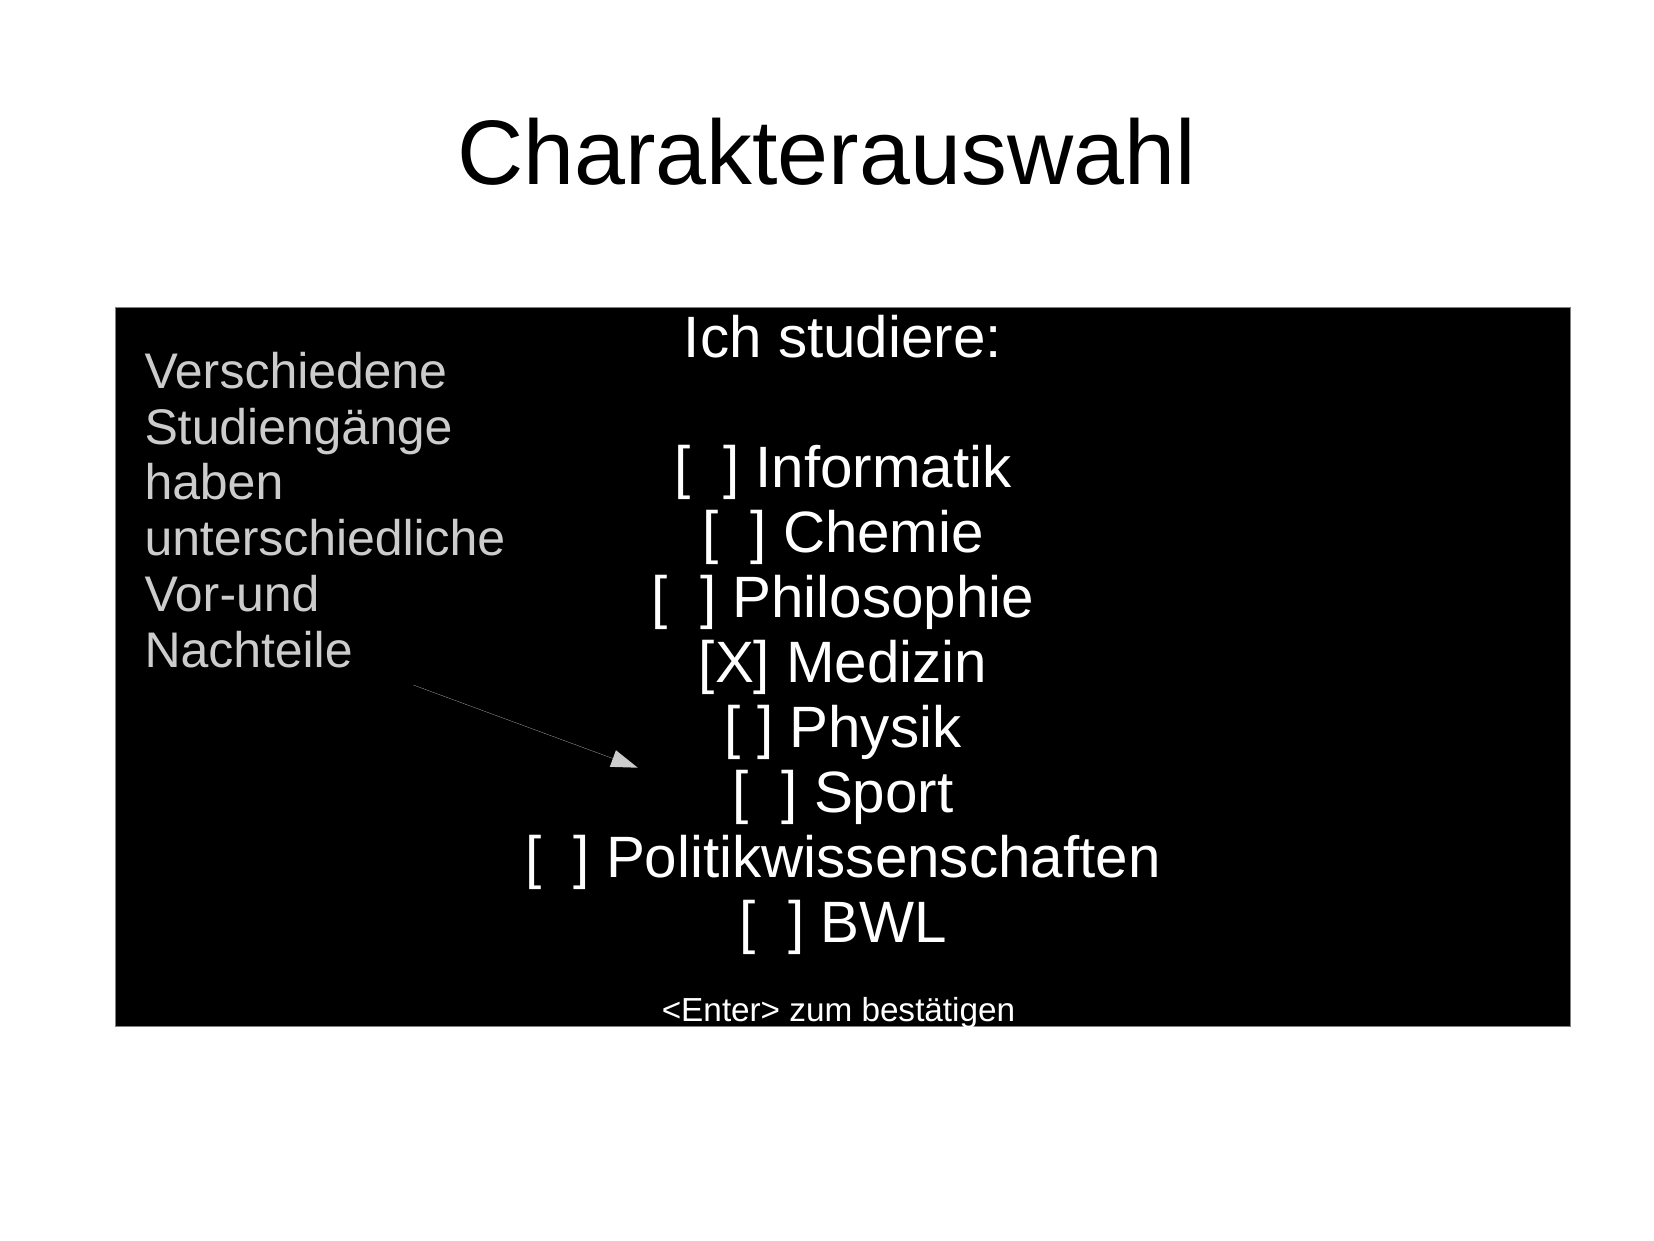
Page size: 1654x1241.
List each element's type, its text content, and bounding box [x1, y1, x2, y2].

title Charakterauswahl [82, 49, 1571, 257]
text_box Verschiedene Studiengänge haben unterschiedliche Vor-und Nachteile [129, 335, 544, 686]
text_box Ich studiere: [ ] Informatik [ ] Chemie [ ] Philosophie [X] Medizin [ ] Physik [ ] Sport [ ] Politikwissenschaften [ ] BWL <Enter> zum bestätigen [115, 307, 1571, 1027]
